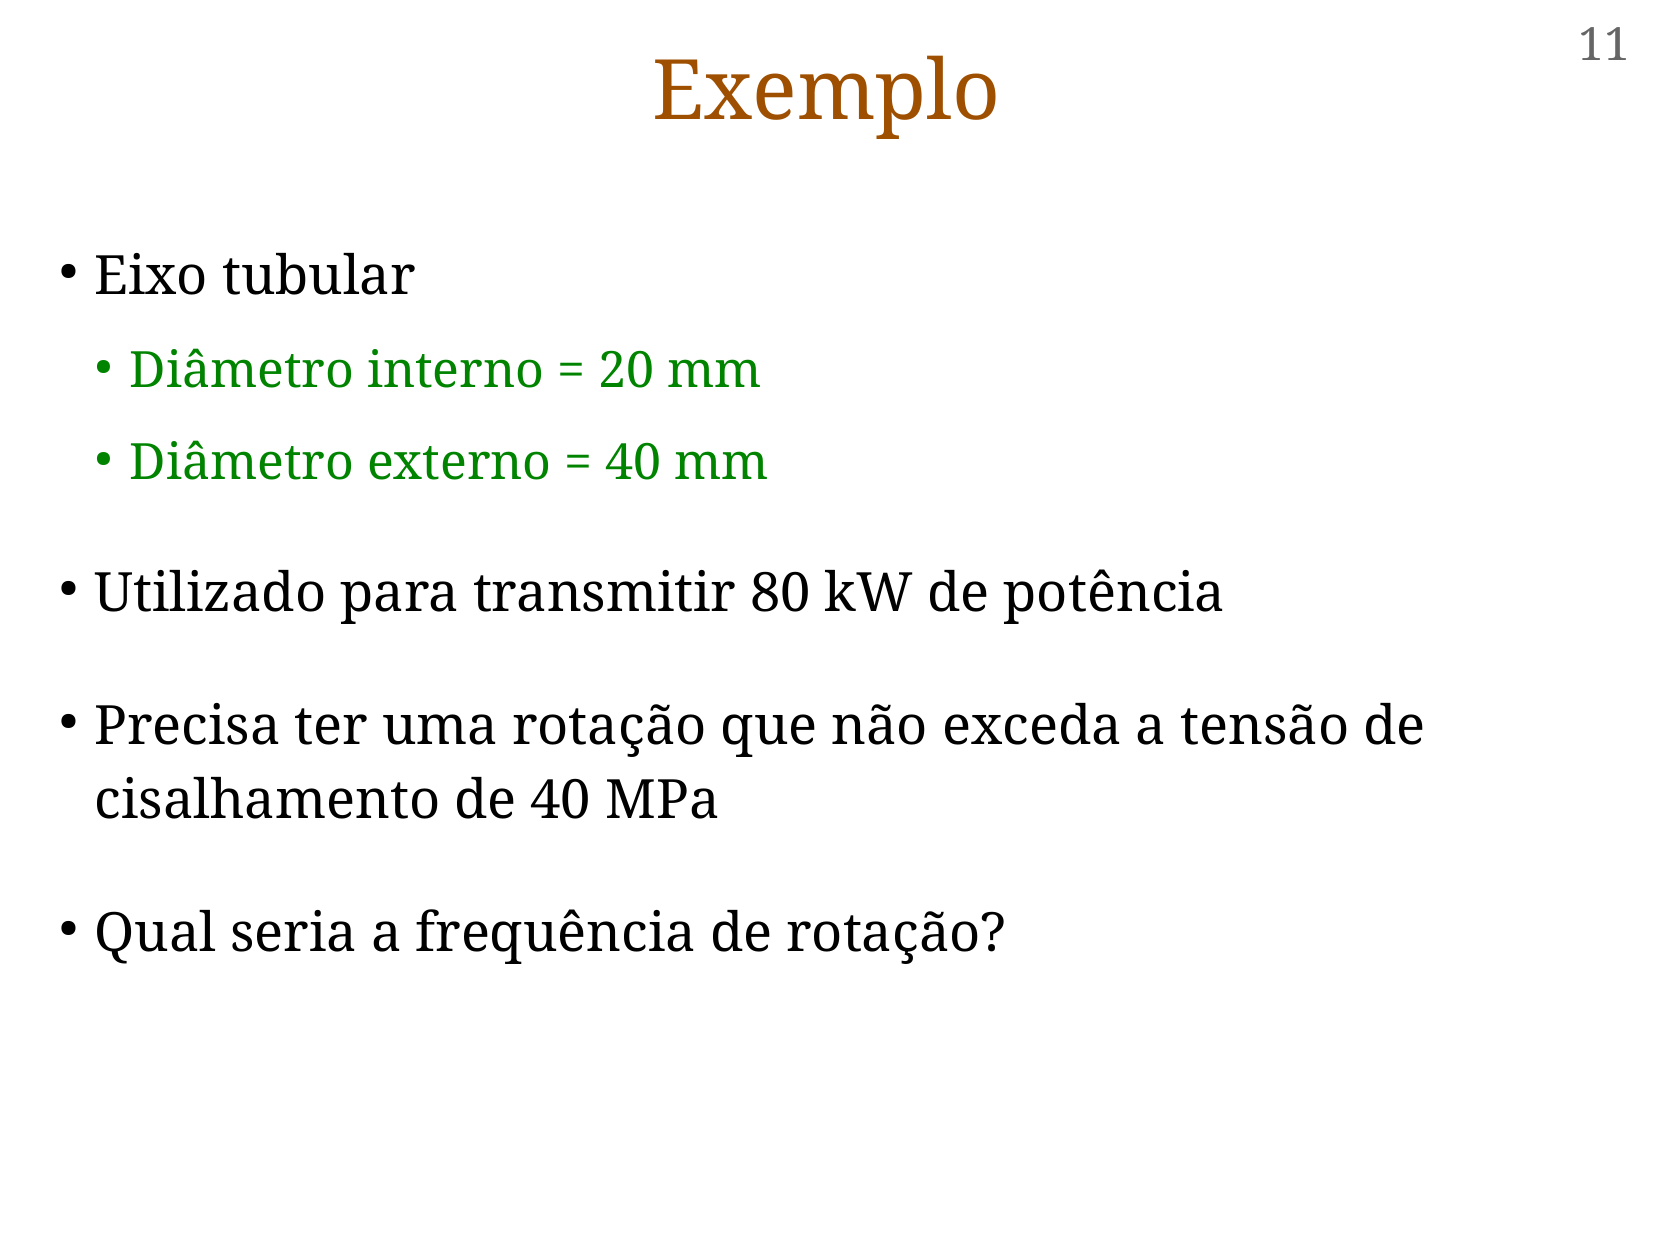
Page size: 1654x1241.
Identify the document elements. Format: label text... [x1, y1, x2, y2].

list Eixo tubular Diâmetro interno = 20 mm Diâmetro externo = 40 mm Utilizado para transmitir 80 kW de potência Precisa ter uma rotação que não exceda a tensão de cisalhamento de 40 MPa Qual seria a frequência de rotação? [59, 236, 1595, 1211]
title Exemplo [59, 29, 1595, 148]
